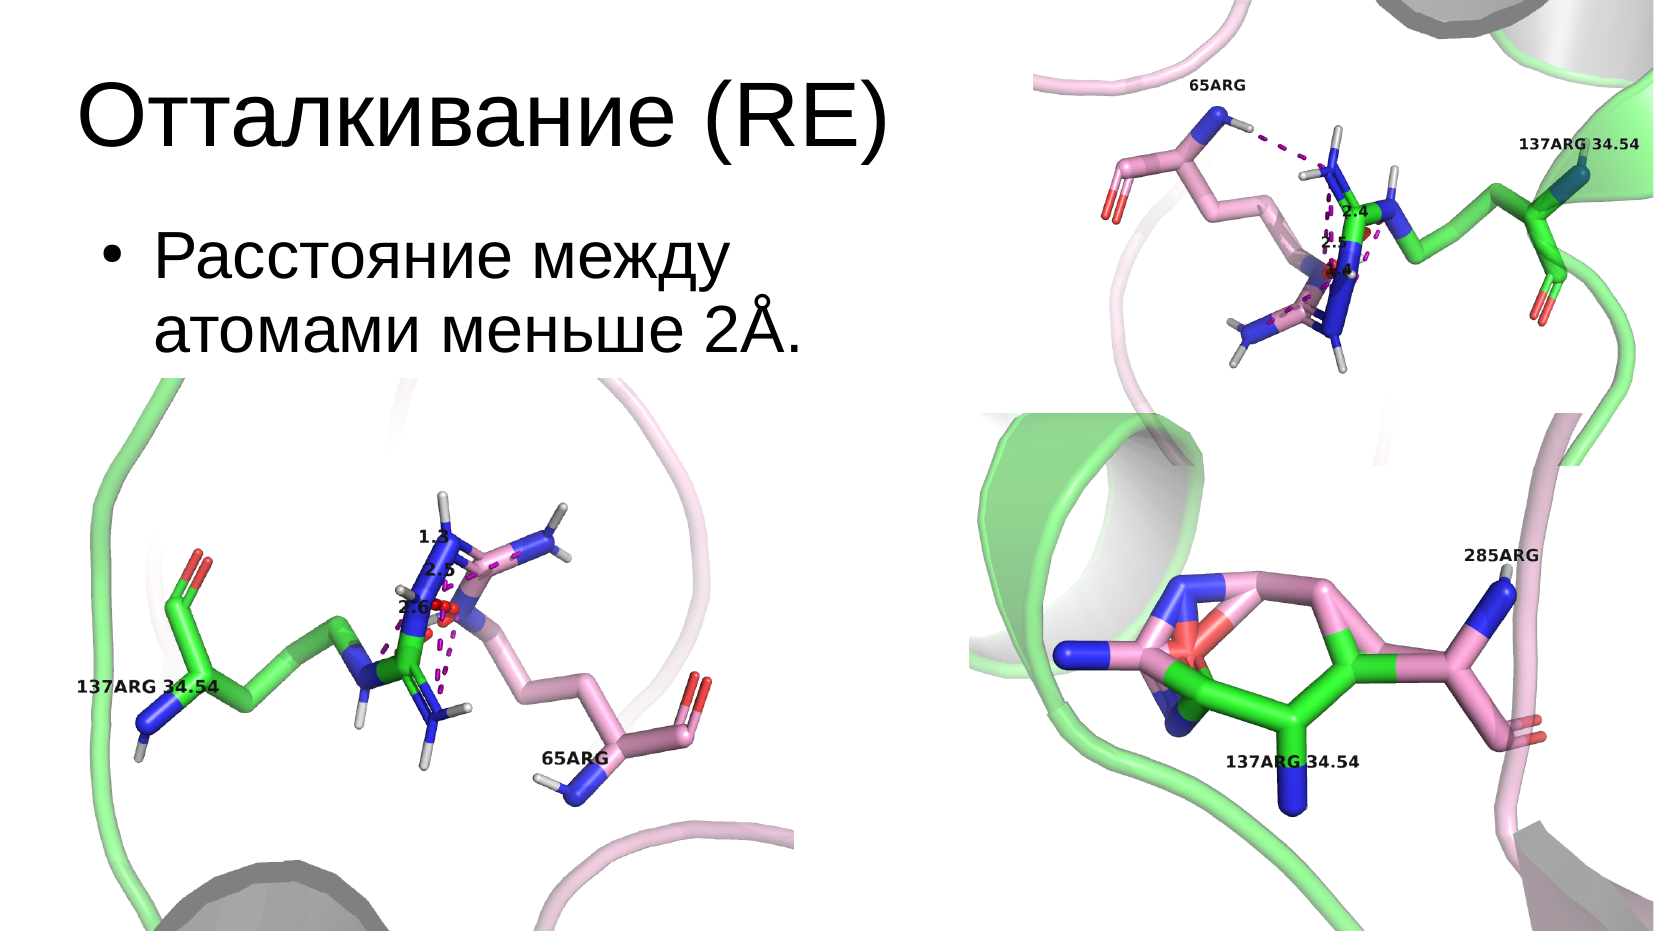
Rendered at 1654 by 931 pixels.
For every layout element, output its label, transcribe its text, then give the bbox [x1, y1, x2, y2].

list Расстояние между атомами меньше 2Å. [82, 217, 827, 758]
picture [969, 0, 1654, 931]
title Отталкивание (RE) [0, 37, 1033, 193]
picture [59, 378, 794, 931]
